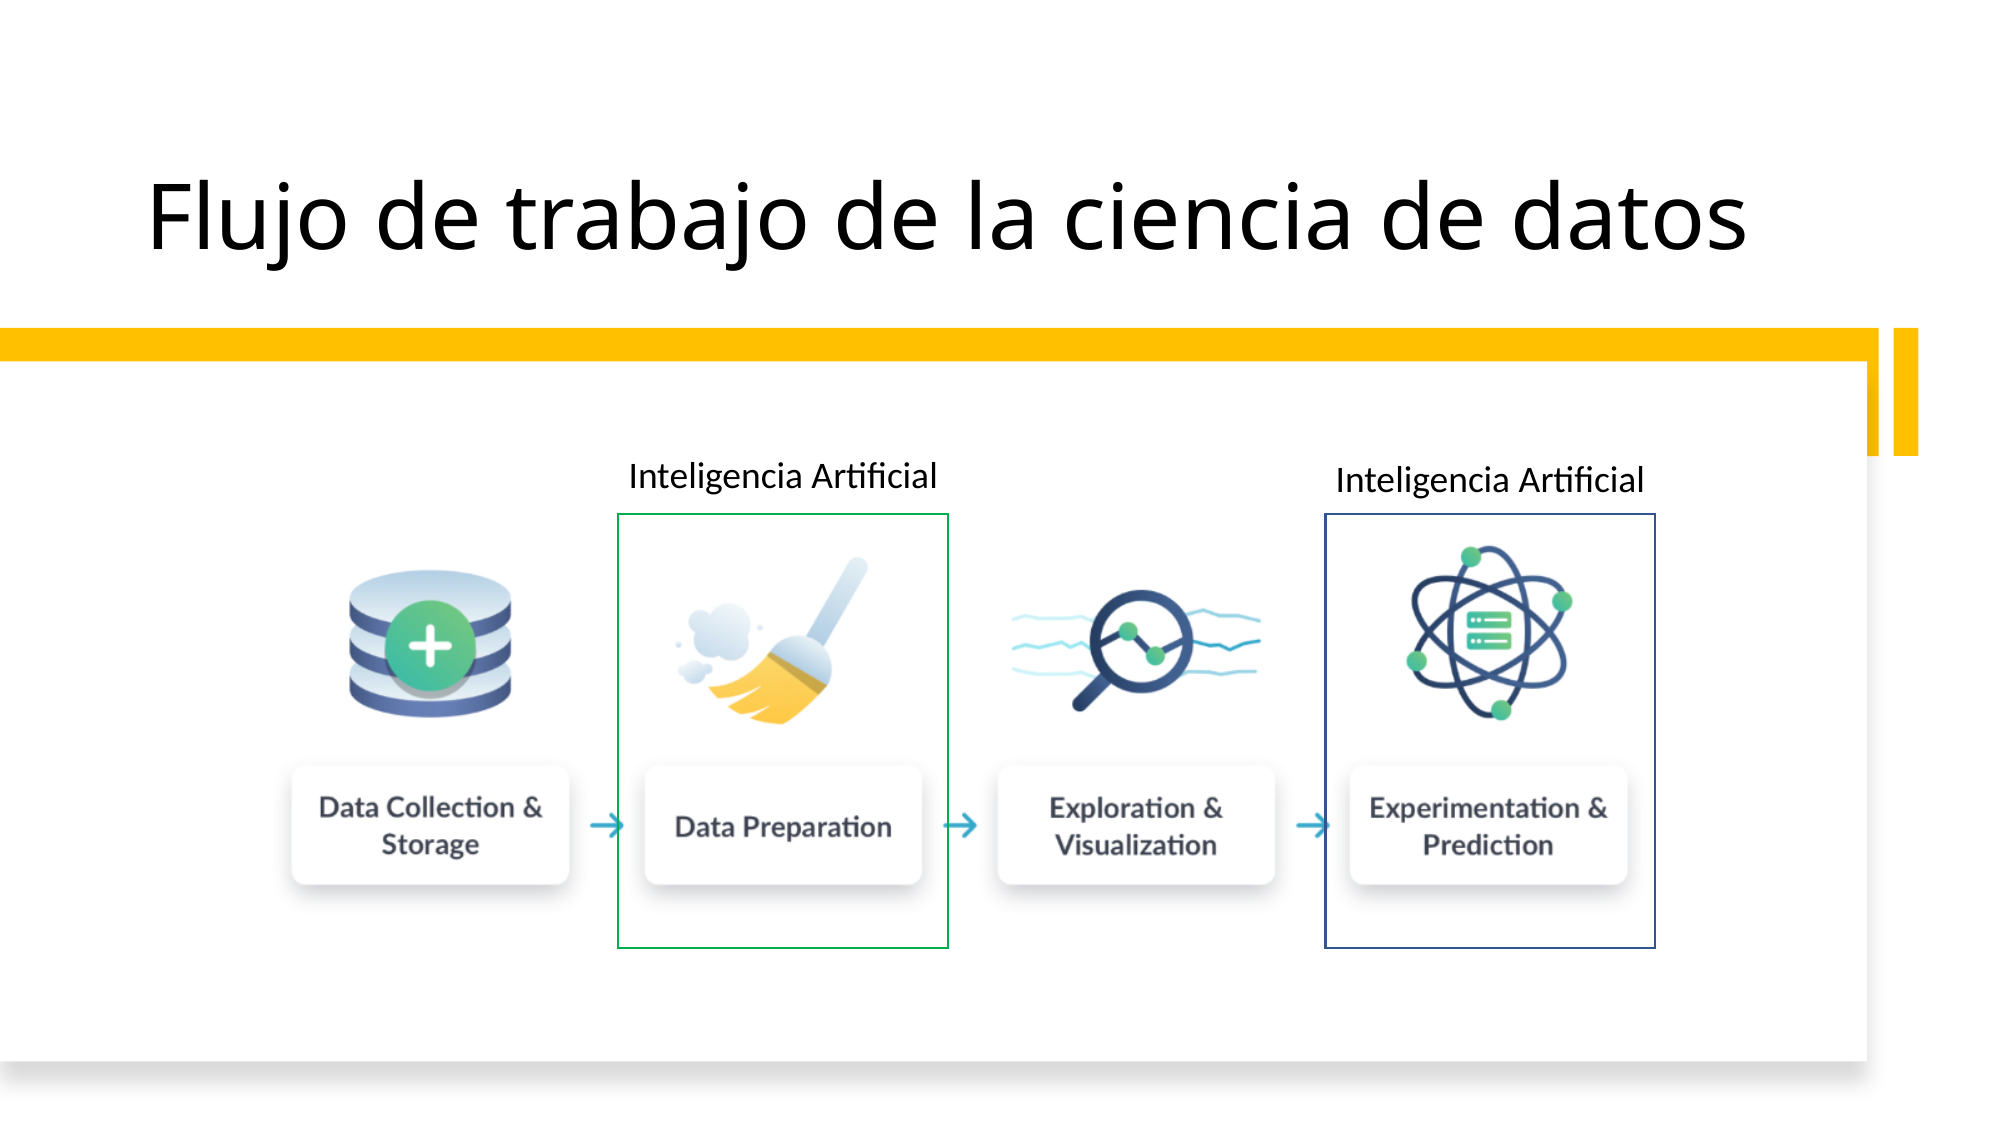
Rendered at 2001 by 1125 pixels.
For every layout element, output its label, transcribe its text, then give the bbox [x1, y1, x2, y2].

text_box Inteligencia Artificial [613, 443, 953, 504]
text_box Inteligencia Artificial [1320, 447, 1661, 508]
text_box [1893, 327, 1919, 456]
picture [172, 466, 1695, 957]
title Flujo de trabajo de la ciencia de datos [130, 63, 1782, 277]
text_box [0, 327, 1879, 1062]
